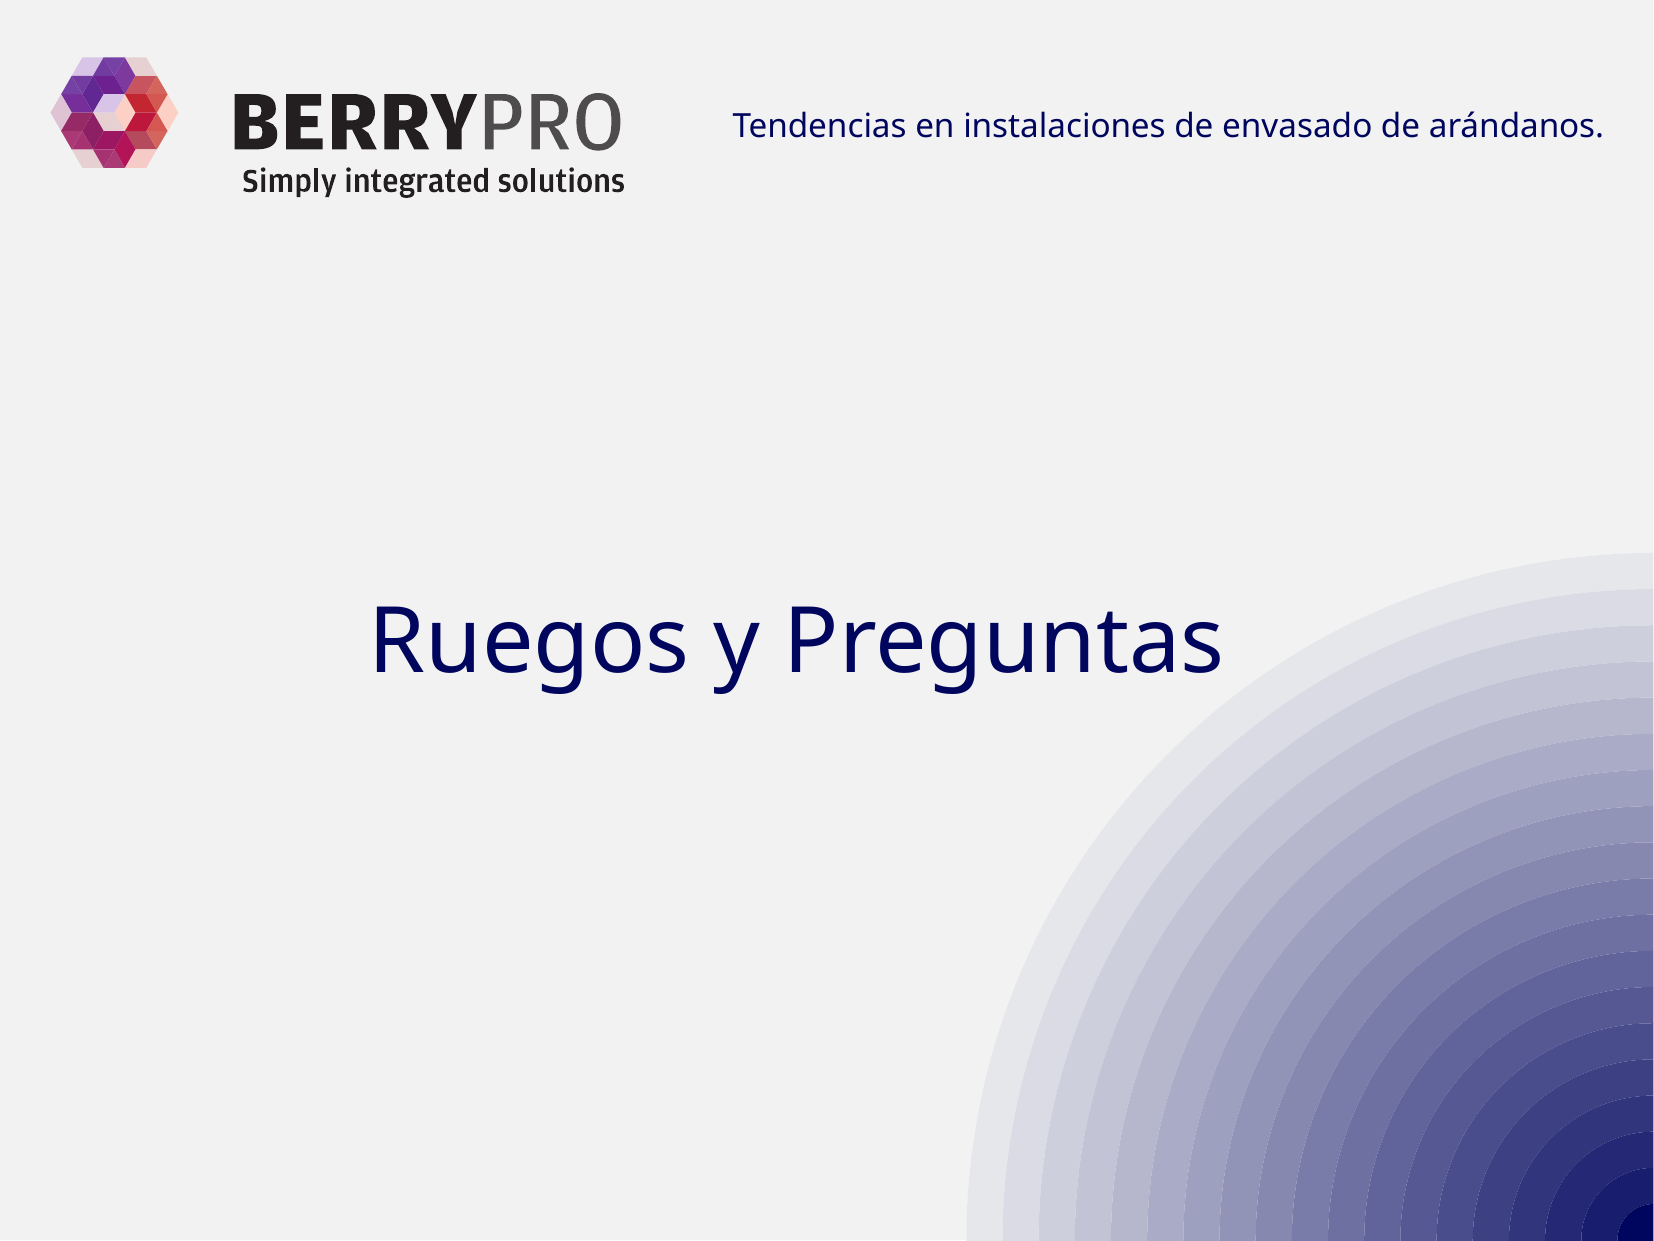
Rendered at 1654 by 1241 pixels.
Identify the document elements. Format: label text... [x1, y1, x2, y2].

text_box Tendencias en instalaciones de envasado de arándanos. [578, 94, 1654, 166]
picture [35, 0, 638, 355]
text_box Ruegos y Preguntas [177, 566, 1418, 692]
